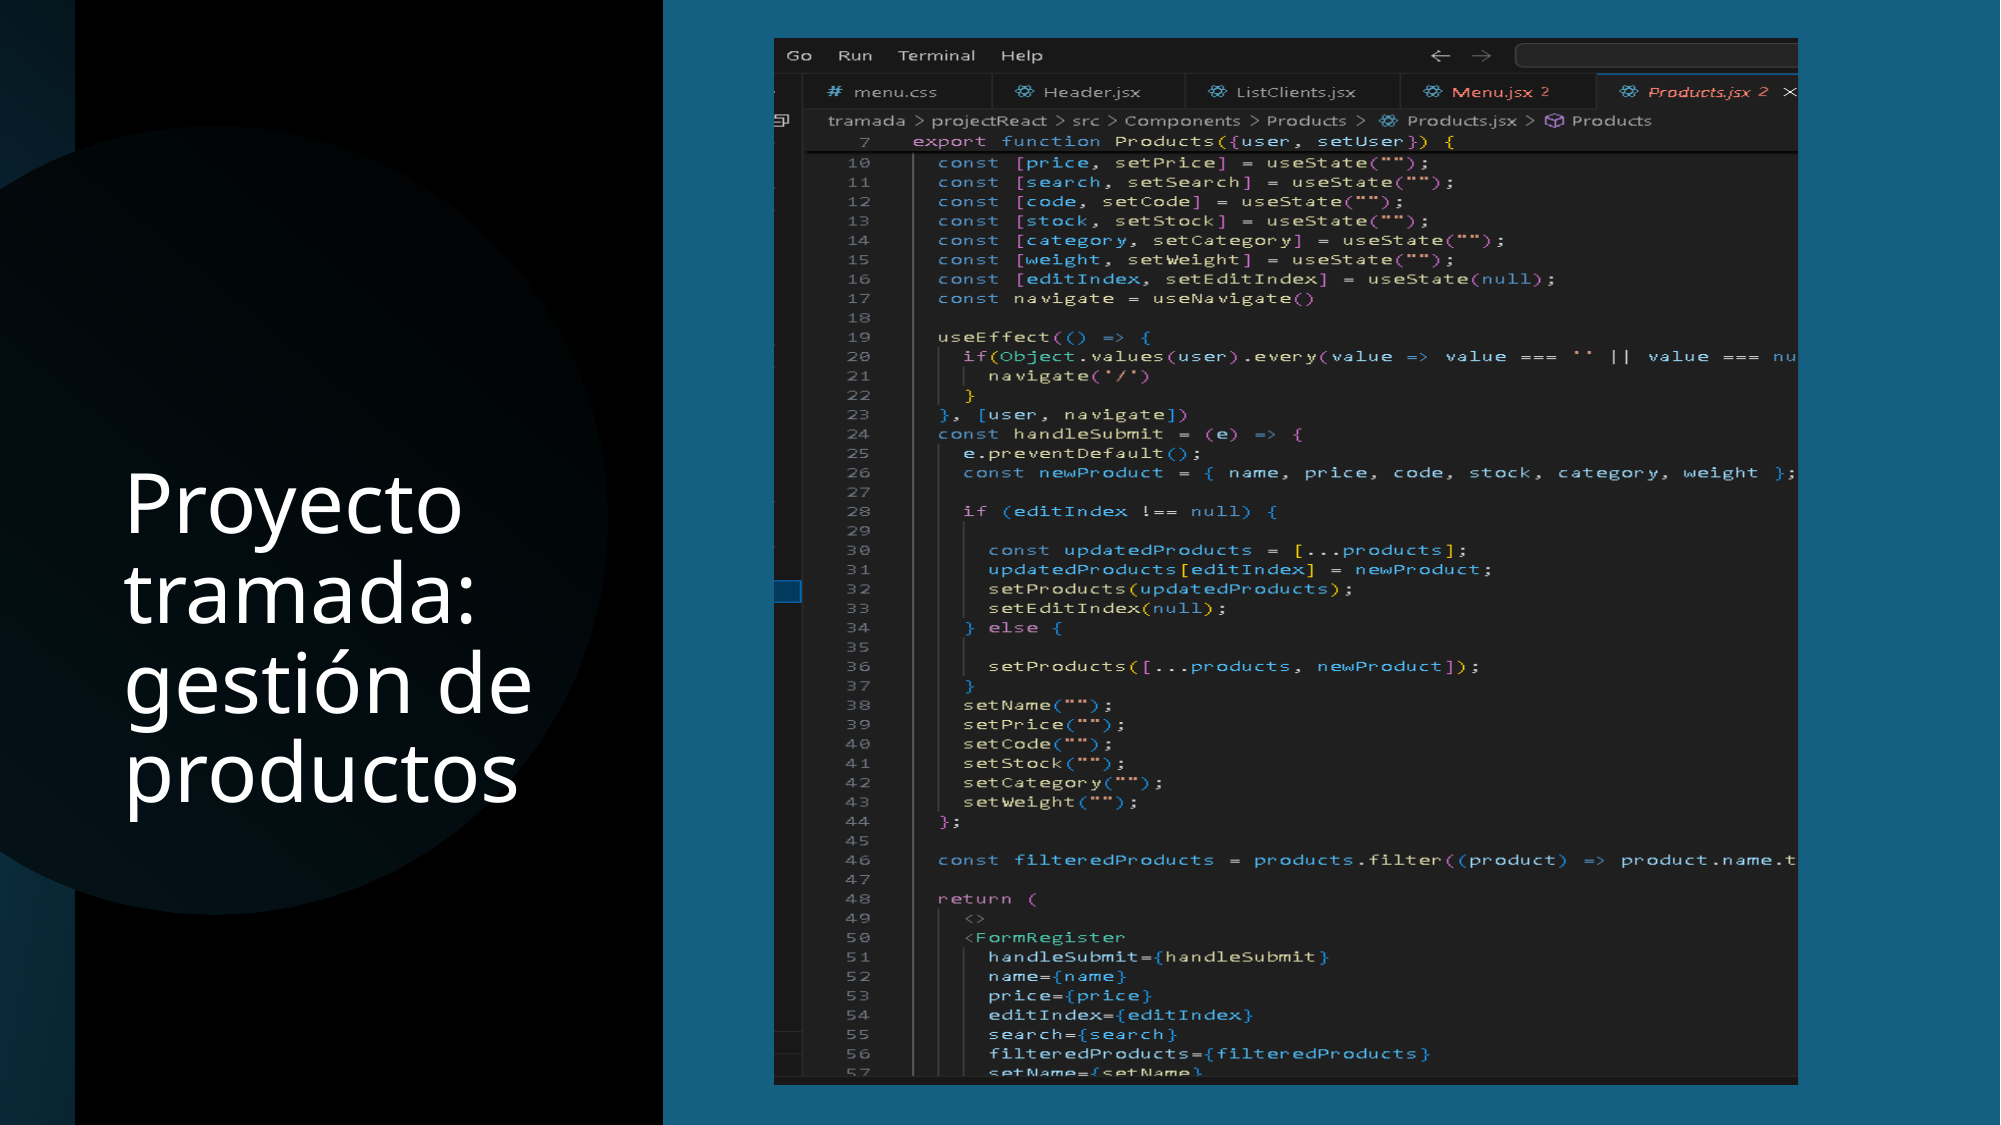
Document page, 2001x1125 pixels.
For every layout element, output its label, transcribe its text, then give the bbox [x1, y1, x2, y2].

text_box [0, 0, 2000, 1125]
title Proyecto tramada: gestión de productos [108, 453, 581, 958]
picture [774, 38, 1799, 1085]
